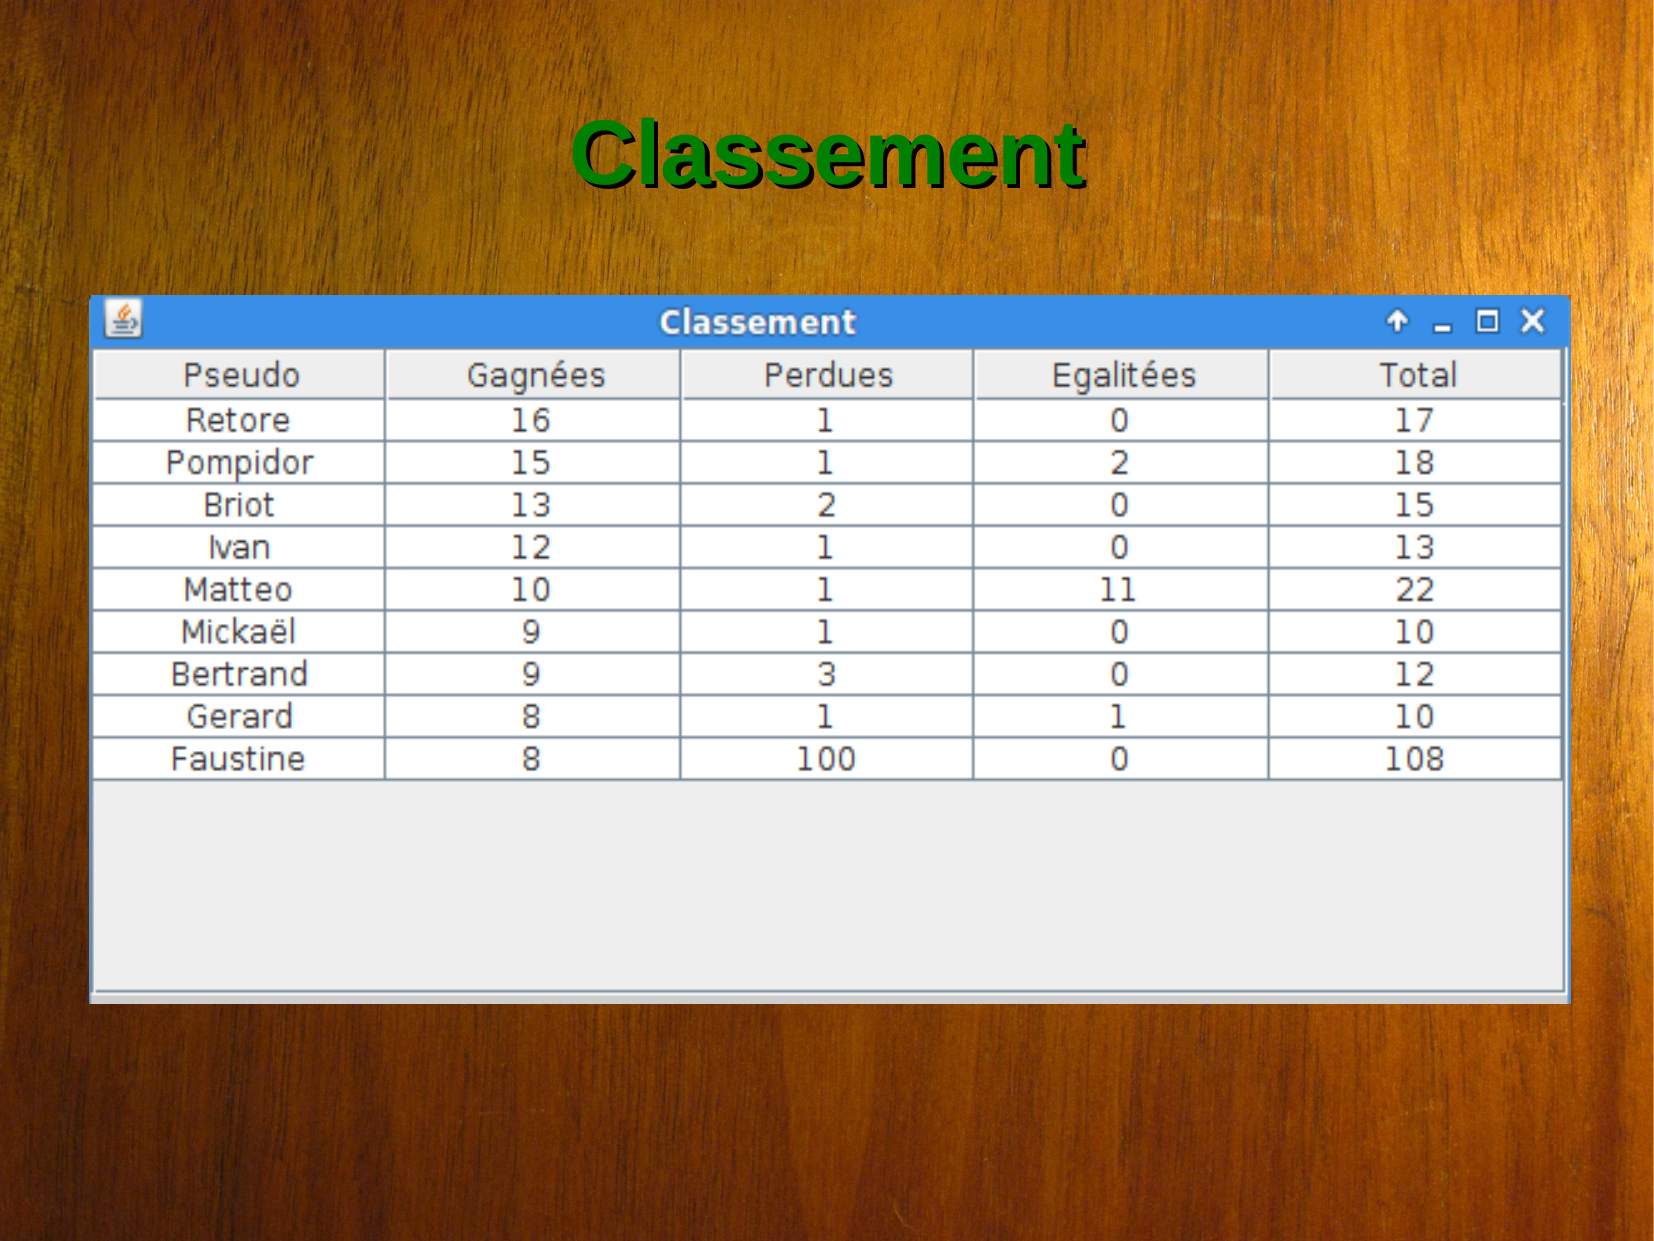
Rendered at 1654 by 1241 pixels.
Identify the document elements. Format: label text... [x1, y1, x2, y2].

picture [0, 0, 1654, 1241]
title Classement [82, 49, 1571, 257]
